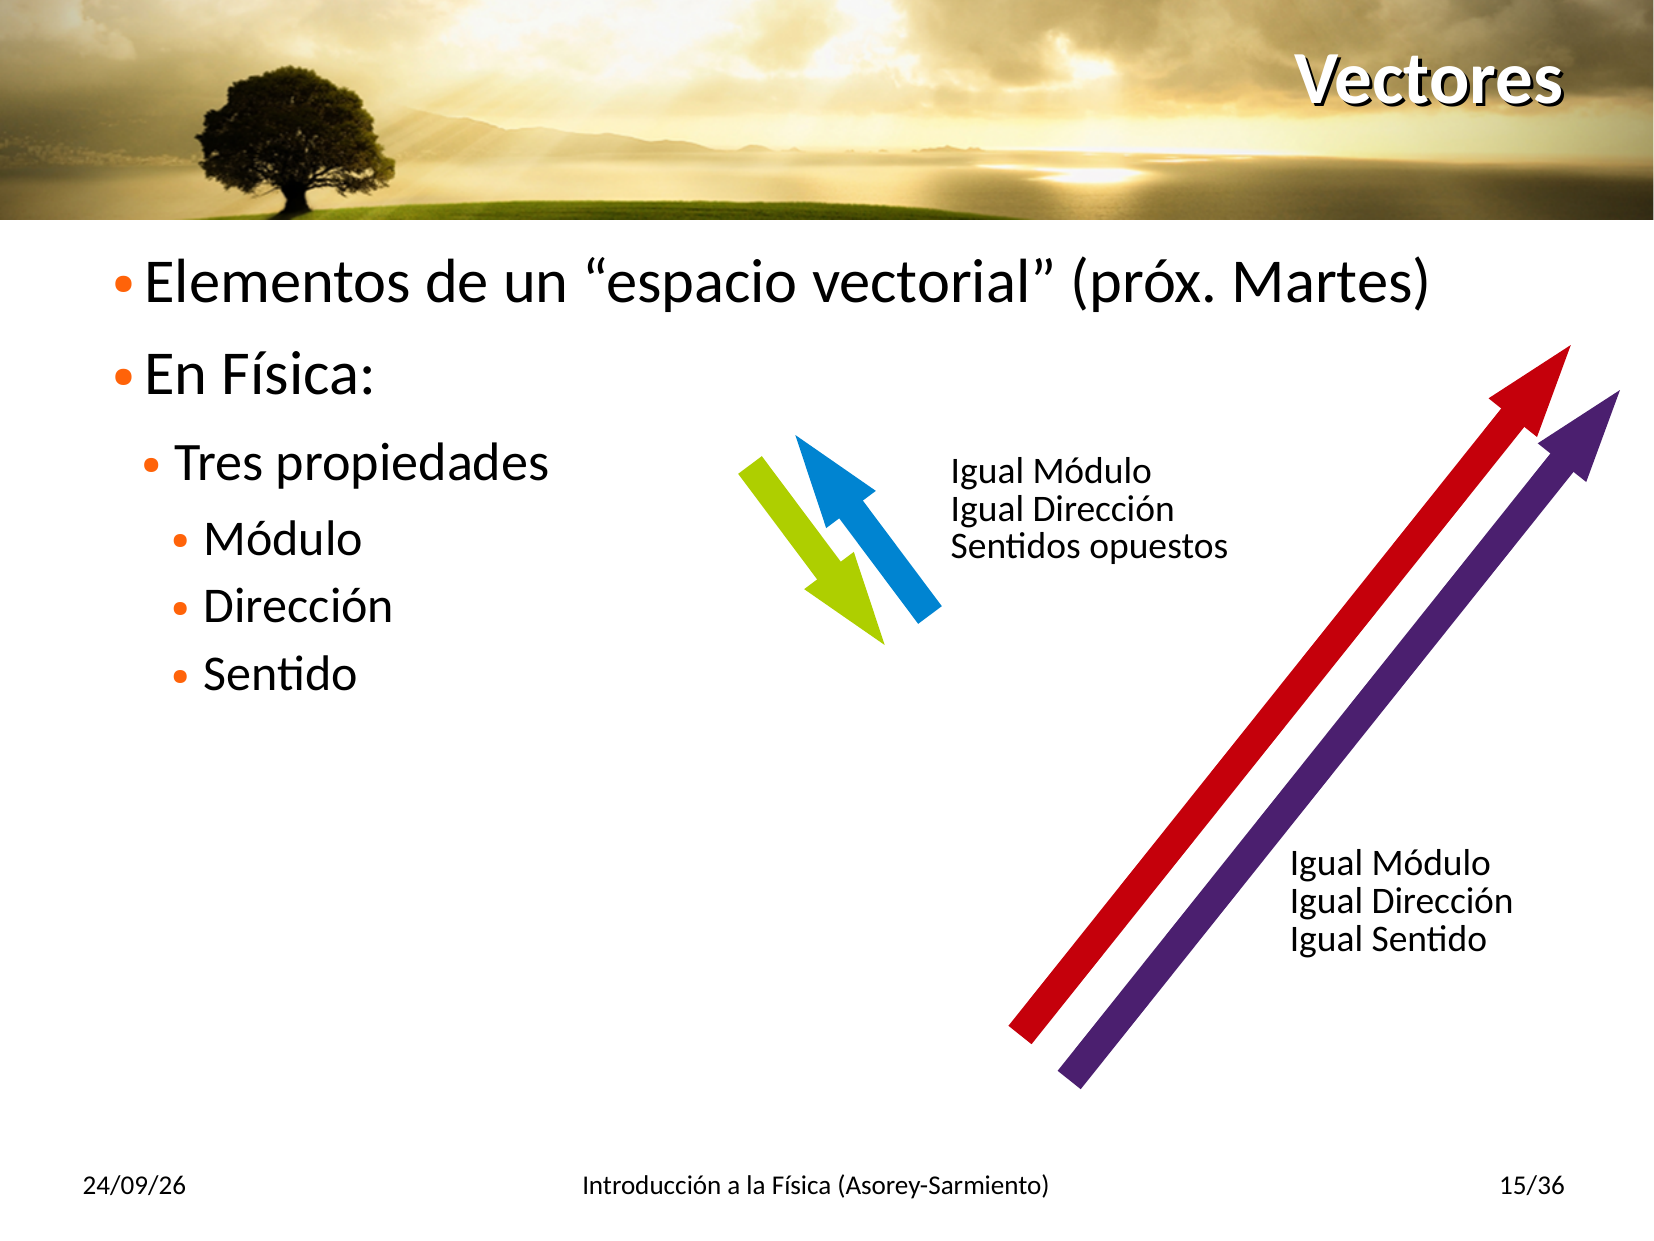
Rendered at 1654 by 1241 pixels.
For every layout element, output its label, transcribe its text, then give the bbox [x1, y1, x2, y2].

picture [0, 0, 1654, 220]
text_box Igual Módulo Igual Dirección Sentidos opuestos [935, 447, 1245, 601]
title Vectores [75, 19, 1564, 151]
text_box Igual Módulo Igual Dirección Igual Sentido [1275, 840, 1530, 993]
list Elementos de un “espacio vectorial” (próx. Martes) En Física: Tres propiedades Módulo Dirección Sentido [82, 255, 1571, 1171]
